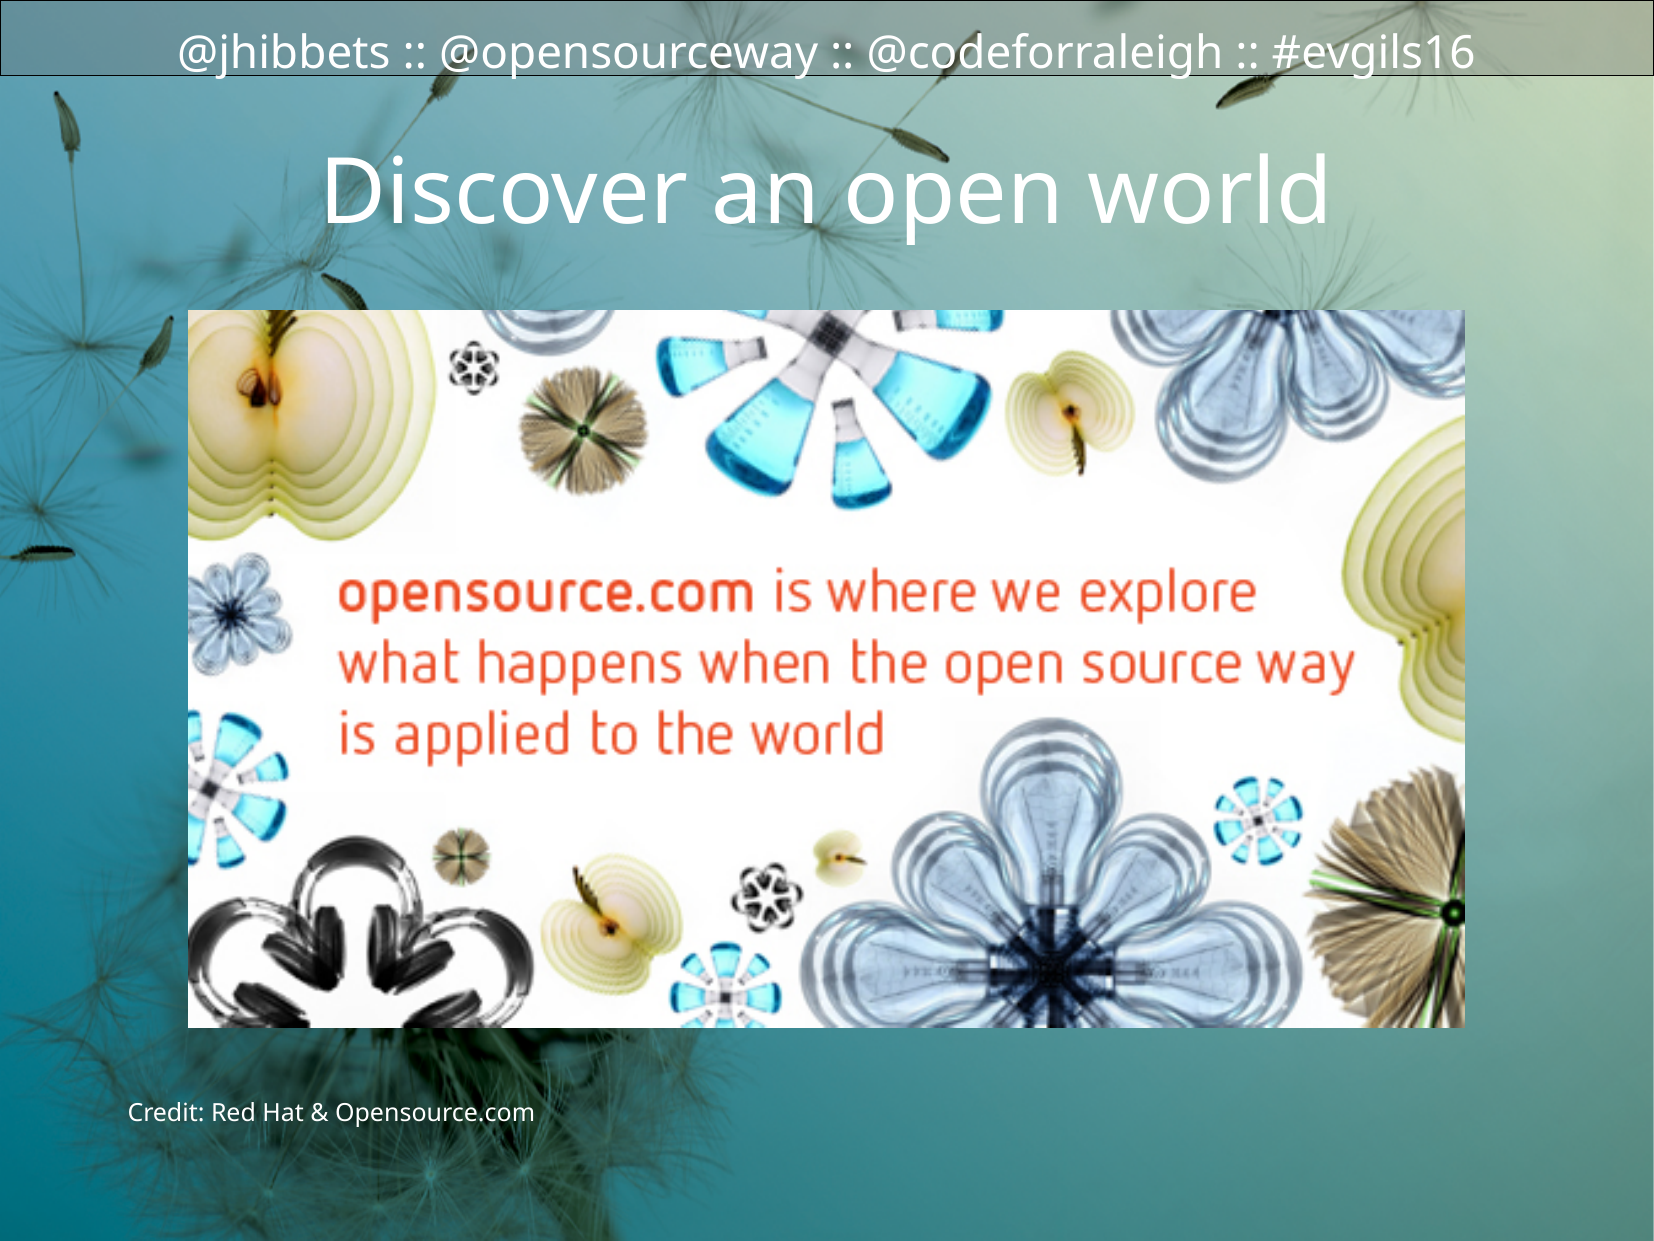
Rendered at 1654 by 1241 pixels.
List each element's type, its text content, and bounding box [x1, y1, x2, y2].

picture [0, 76, 1654, 1241]
text_box Credit: Red Hat & Opensource.com [112, 1087, 560, 1128]
title Discover an open world [82, 84, 1571, 292]
